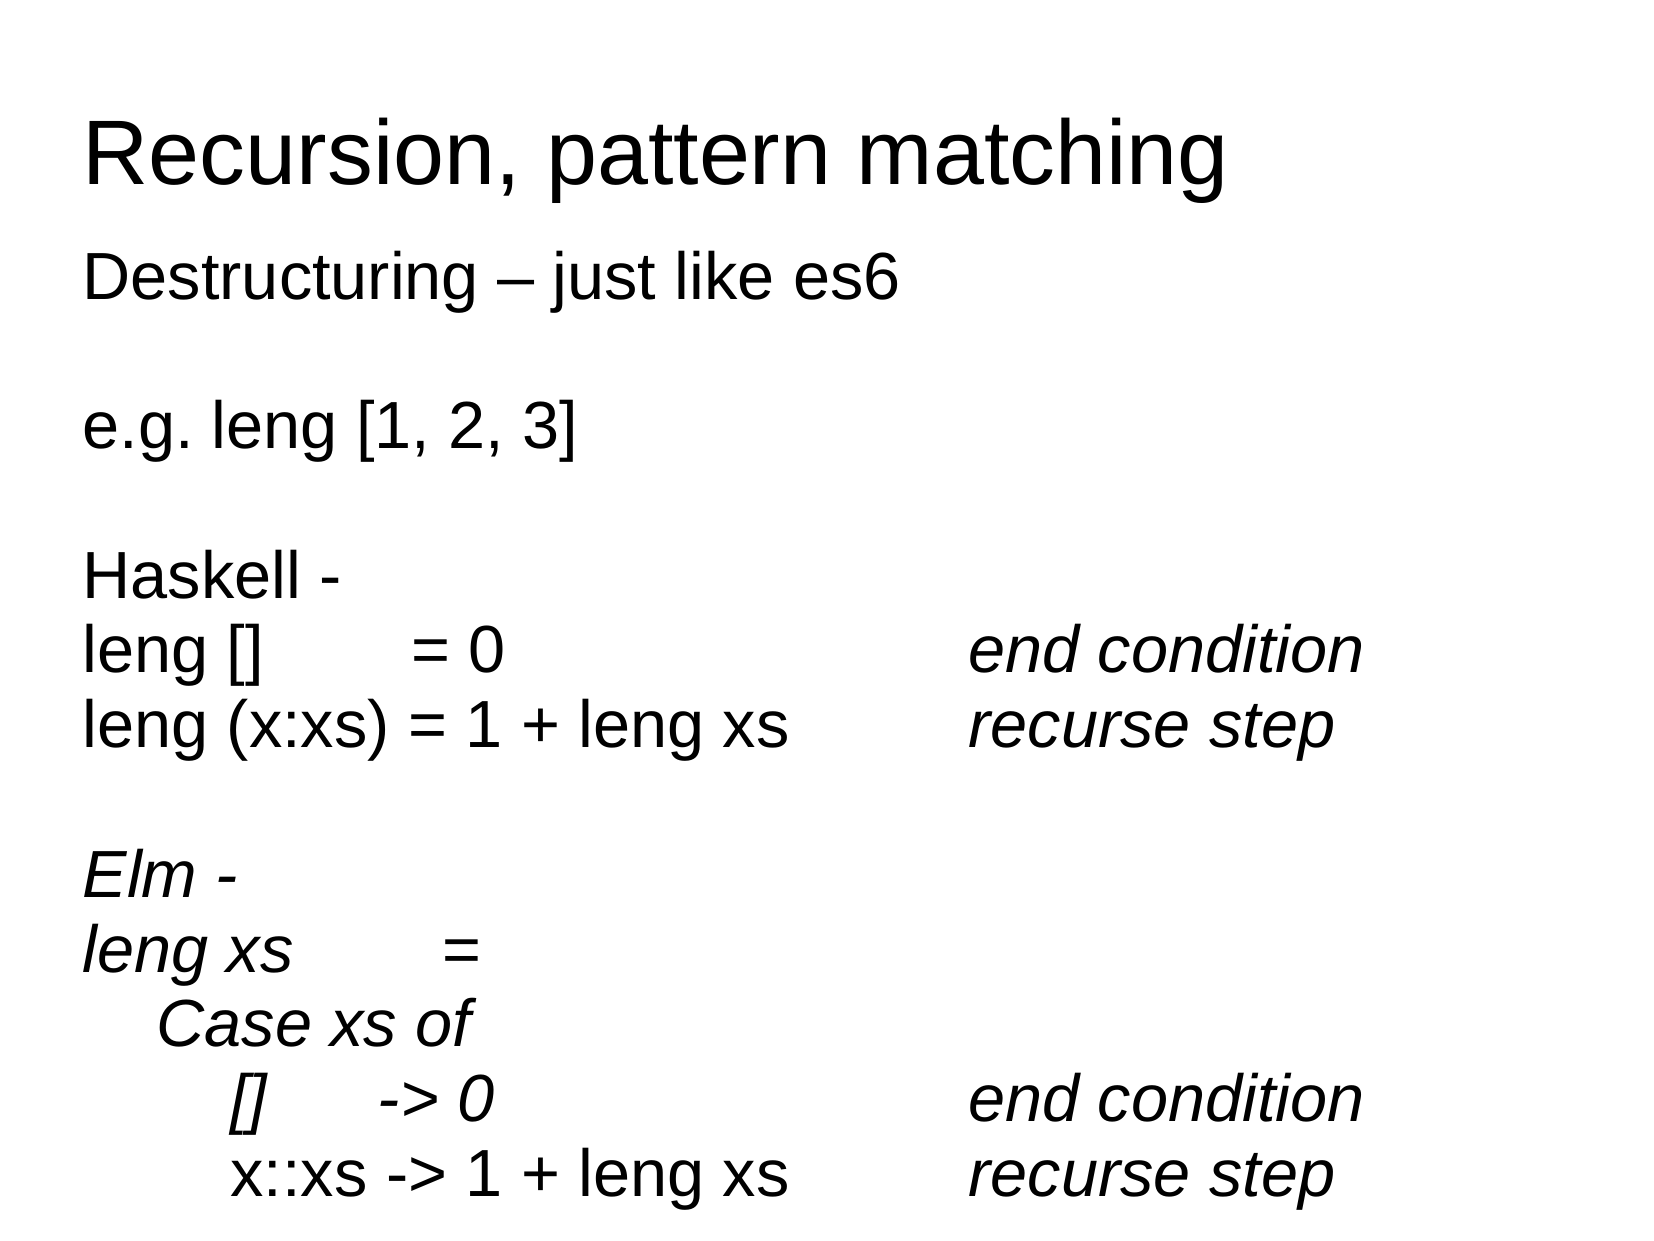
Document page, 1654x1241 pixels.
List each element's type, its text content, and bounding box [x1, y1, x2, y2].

subtitle Destructuring – just like es6 e.g. leng [1, 2, 3] Haskell - leng [] = 0 end condition leng (x:xs) = 1 + leng xs recurse step Elm - leng xs = Case xs of [] -> 0 end condition x::xs -> 1 + leng xs recurse step [82, 0, 1571, 1241]
